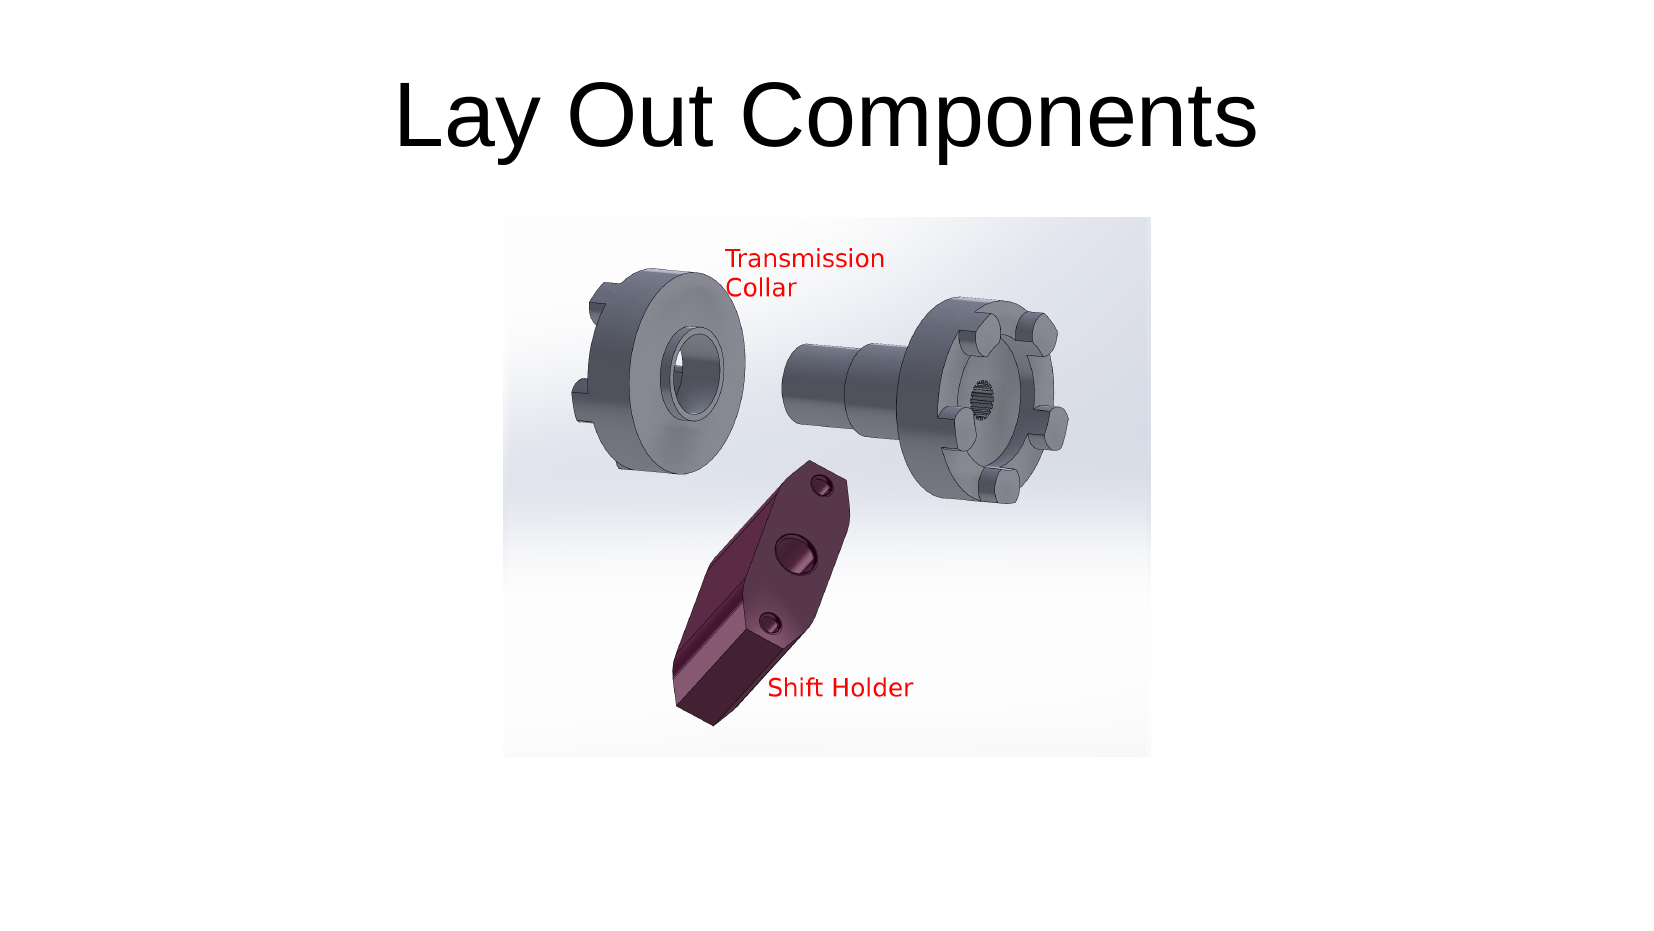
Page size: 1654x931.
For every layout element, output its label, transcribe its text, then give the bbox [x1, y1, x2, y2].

title Lay Out Components [82, 37, 1571, 193]
picture [503, 217, 1151, 757]
